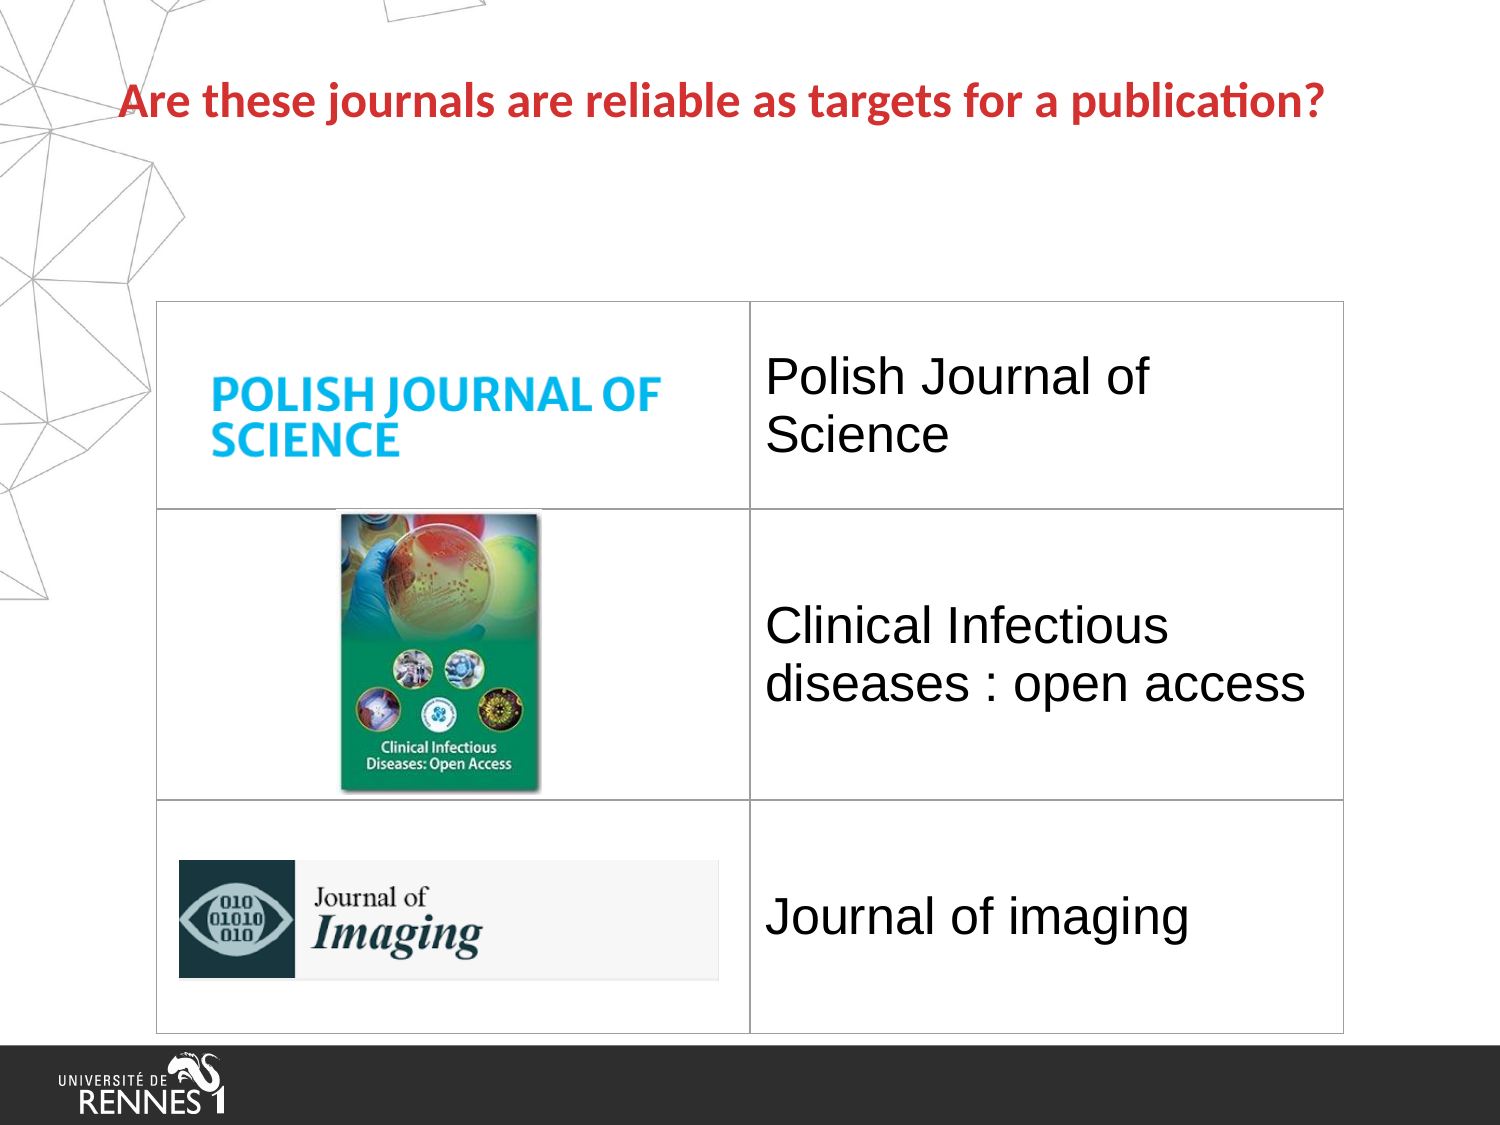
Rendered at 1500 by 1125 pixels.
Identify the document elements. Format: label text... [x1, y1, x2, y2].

title Are these journals are reliable as targets for a publication? [103, 59, 1397, 278]
table_cell Clinical Infectious diseases : open access [751, 510, 1343, 799]
table_header Polish Journal of Science [751, 302, 1343, 508]
table_cell [157, 510, 749, 799]
table_cell Journal of imaging [751, 801, 1343, 1033]
picture [0, 0, 1500, 1045]
table_cell [157, 801, 749, 1033]
picture [59, 1052, 224, 1114]
table_header [157, 302, 749, 508]
